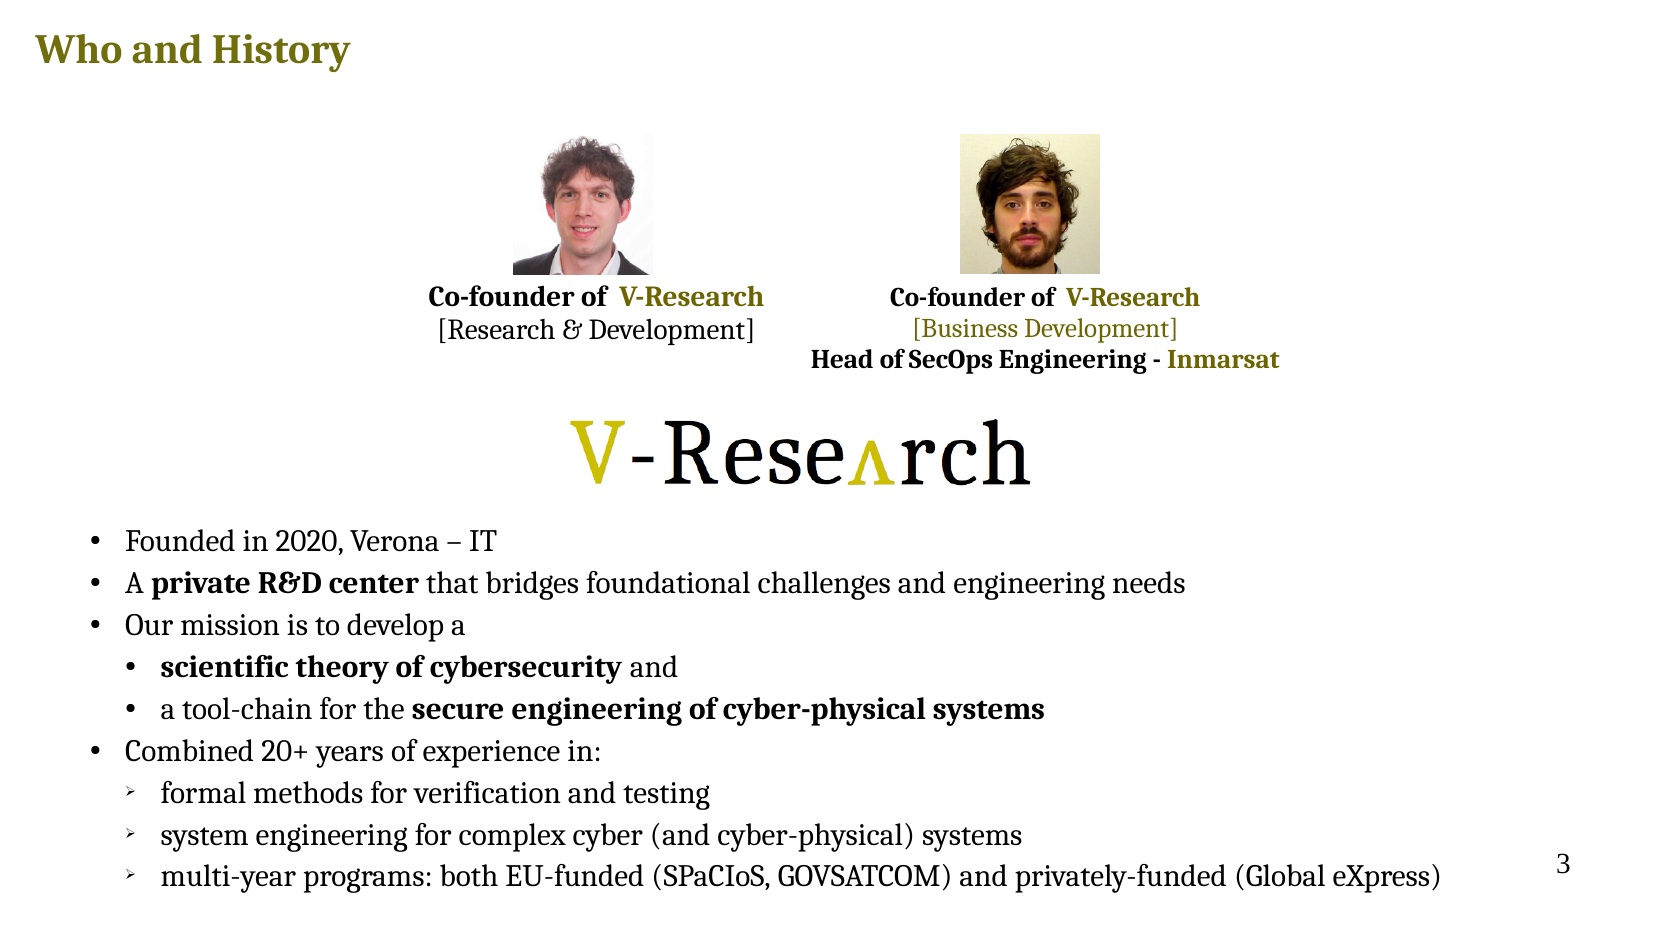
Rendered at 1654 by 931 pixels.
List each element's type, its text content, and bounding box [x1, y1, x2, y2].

picture [564, 414, 1036, 490]
text_box Who and History [20, 18, 1621, 83]
text_box Co-founder of V-Research [Research & Development] [413, 272, 792, 356]
text_box Co-founder of V-Research [Business Development] Head of SecOps Engineering - Inmarsat [796, 274, 1306, 385]
text_box Founded in 2020, Verona – IT A private R&D center that bridges foundational challenges and engineering needs Our mission is to develop a scientific theory of cybersecurity and a tool-chain for the secure engineering of cyber-physical systems Combined 20+ years of experience in: formal methods for verification and testing system engineering for complex cyber (and cyber-physical) systems multi-year programs: both EU-funded (SPaCIoS, GOVSATCOM) and privately-funded (Global eXpress) [75, 515, 1531, 910]
picture [960, 134, 1100, 274]
picture [513, 134, 653, 272]
